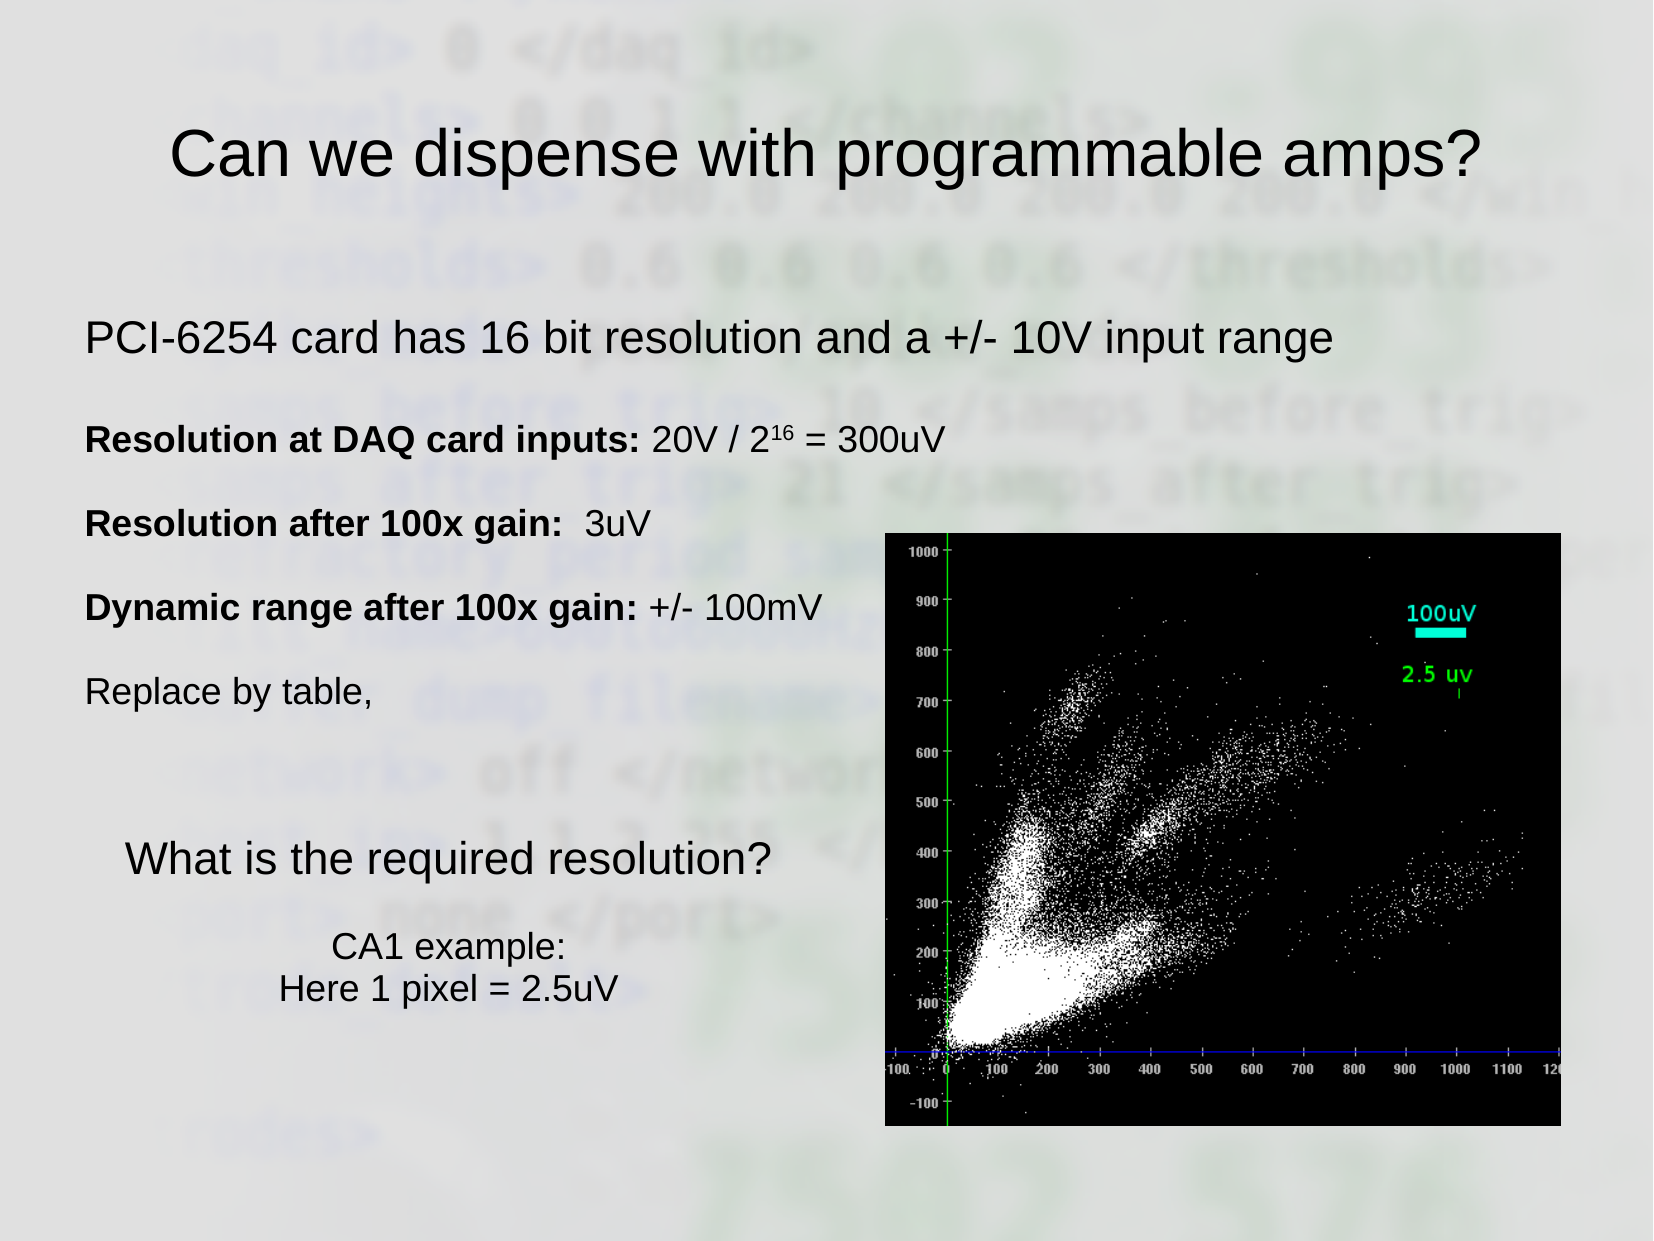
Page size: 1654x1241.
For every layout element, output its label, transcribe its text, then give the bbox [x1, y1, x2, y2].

text_box What is the required resolution? CA1 example: Here 1 pixel = 2.5uV [110, 825, 788, 1083]
text_box PCI-6254 card has 16 bit resolution and a +/- 10V input range Resolution at DAQ card inputs: 20V / 216 = 300uV Resolution after 100x gain: 3uV Dynamic range after 100x gain: +/- 100mV Replace by table, [69, 304, 1350, 772]
title Can we dispense with programmable amps? [82, 49, 1571, 257]
picture [0, 0, 1654, 1241]
